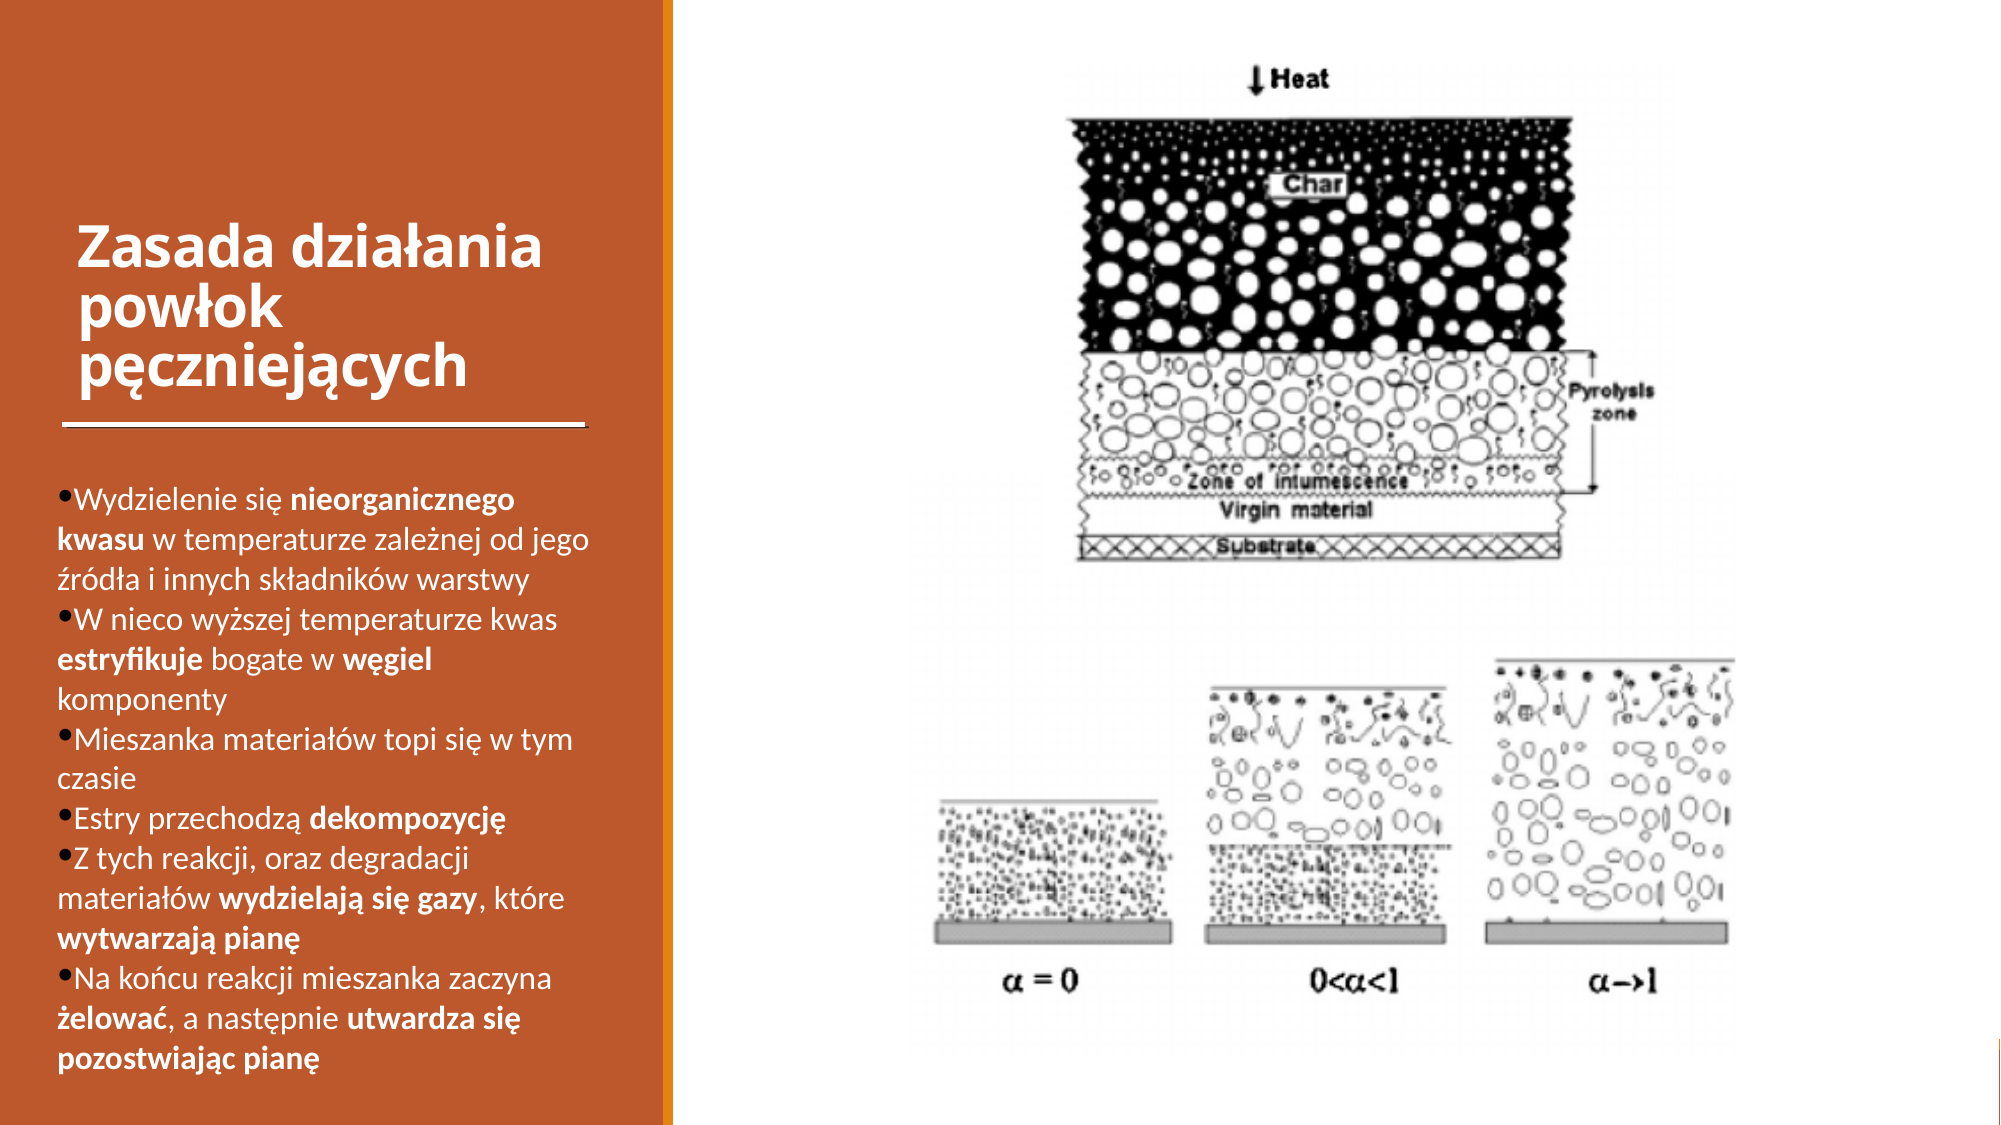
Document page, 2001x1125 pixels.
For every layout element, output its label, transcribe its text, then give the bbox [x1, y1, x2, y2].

text_box Wydzielenie się nieorganicznego kwasu w temperaturze zależnej od jego źródła i innych składników warstwy W nieco wyższej temperaturze kwas estryfikuje bogate w węgiel komponenty Mieszanka materiałów topi się w tym czasie Estry przechodzą dekompozycję Z tych reakcji, oraz degradacji materiałów wydzielają się gazy, które wytwarzają pianę Na końcu reakcji mieszanka zaczyna żelować, a następnie utwardza się pozostwiając pianę [42, 469, 624, 1091]
text_box [0, 0, 2000, 1125]
title Zasada działania powłok pęczniejących [62, 60, 624, 406]
picture [905, 30, 1759, 1057]
